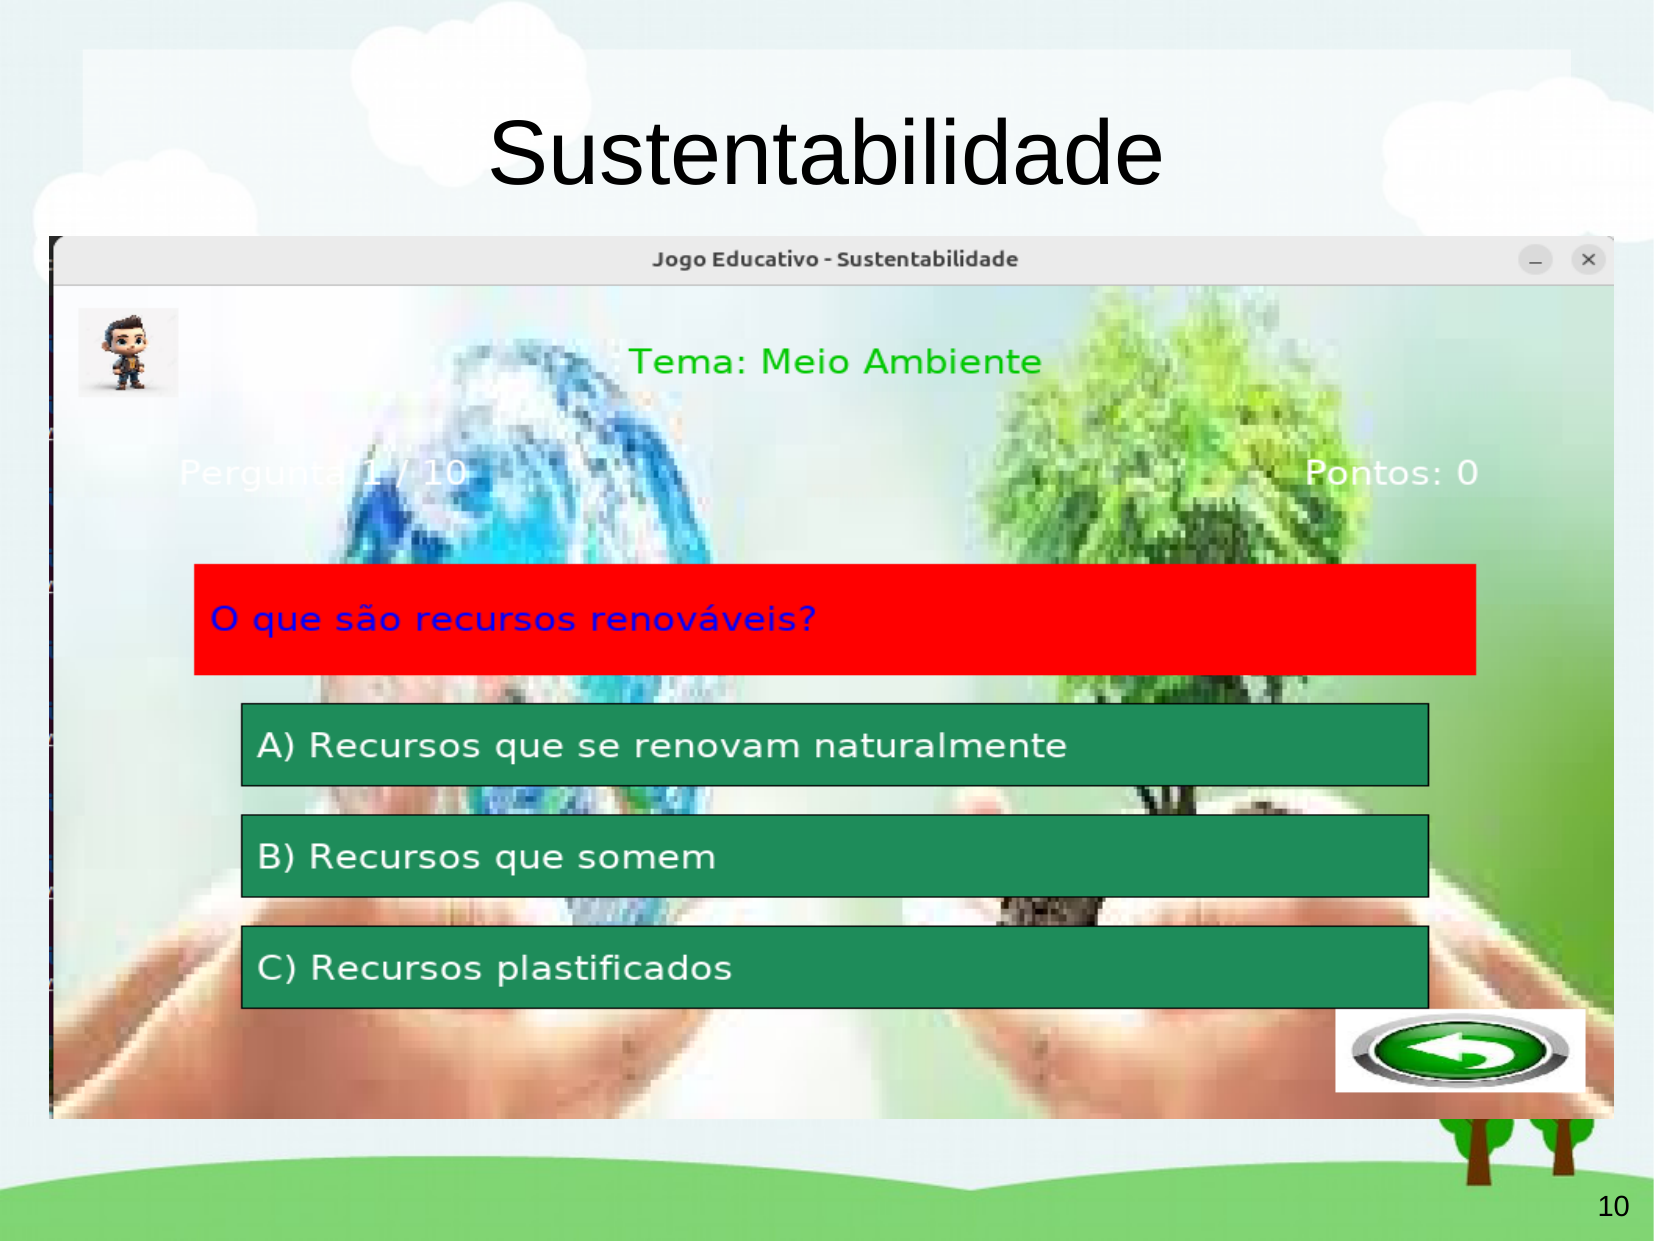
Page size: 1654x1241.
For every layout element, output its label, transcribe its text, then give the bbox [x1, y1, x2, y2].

title Sustentabilidade [82, 49, 1571, 236]
picture [0, 0, 1654, 1241]
